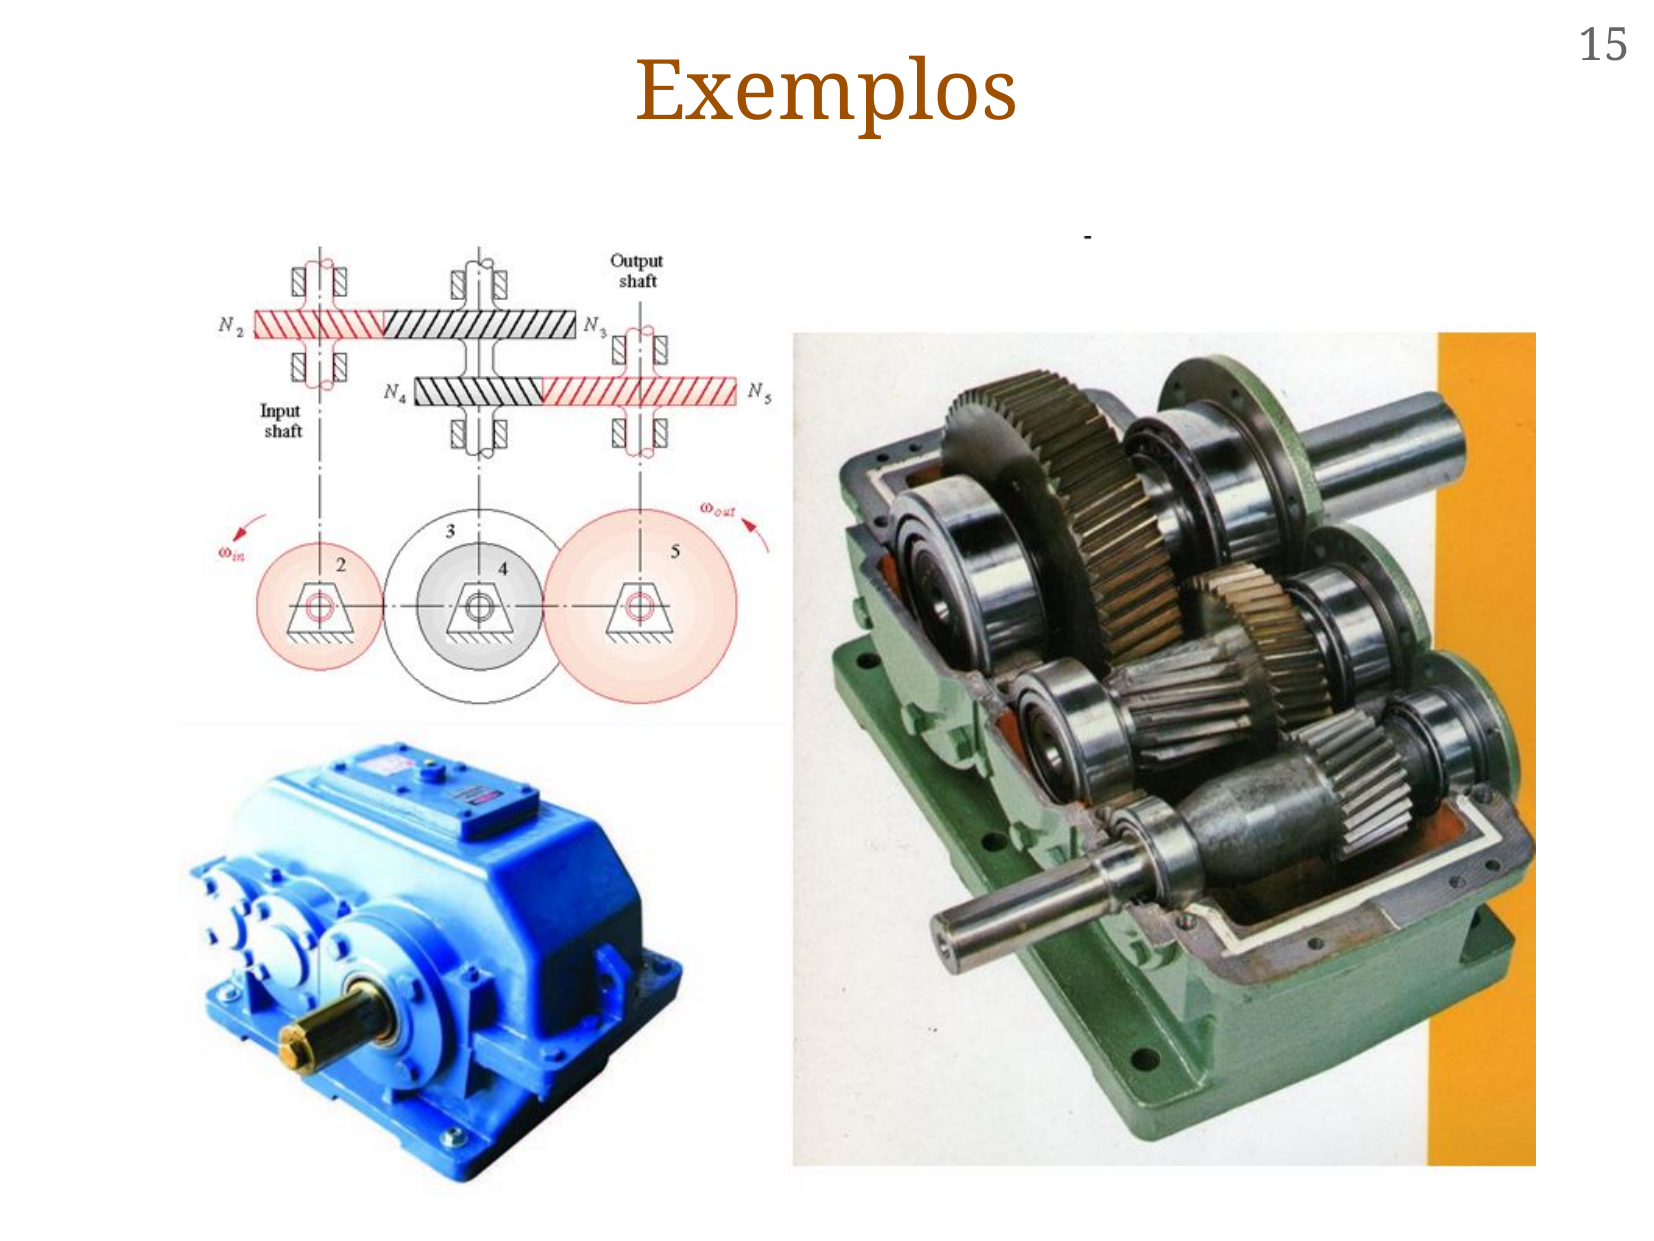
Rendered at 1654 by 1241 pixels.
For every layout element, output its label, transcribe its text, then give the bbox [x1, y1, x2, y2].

picture [177, 236, 1536, 1196]
title Exemplos [59, 29, 1595, 148]
